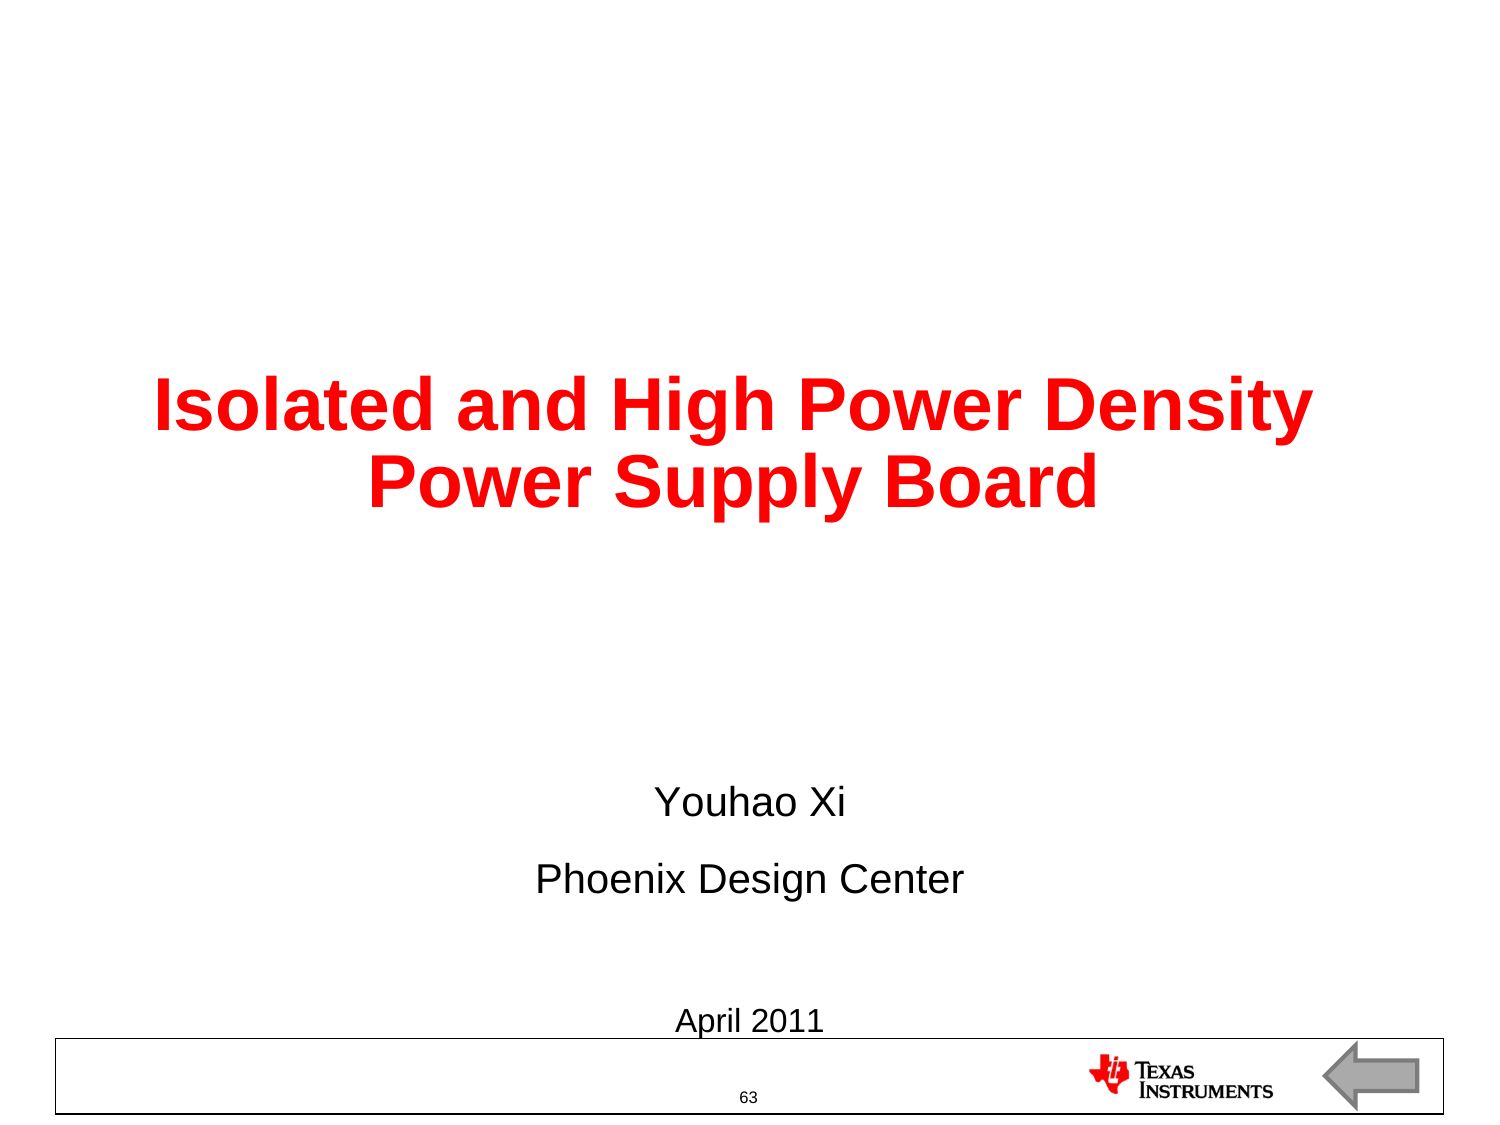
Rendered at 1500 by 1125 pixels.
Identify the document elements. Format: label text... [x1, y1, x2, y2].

title Isolated and High Power Density Power Supply Board [46, 325, 1422, 567]
text_box [1324, 1045, 1418, 1107]
subtitle Youhao Xi Phoenix Design Center April 2011 [62, 615, 1438, 932]
text_box <numero> [715, 1082, 782, 1112]
picture [1087, 1052, 1274, 1099]
